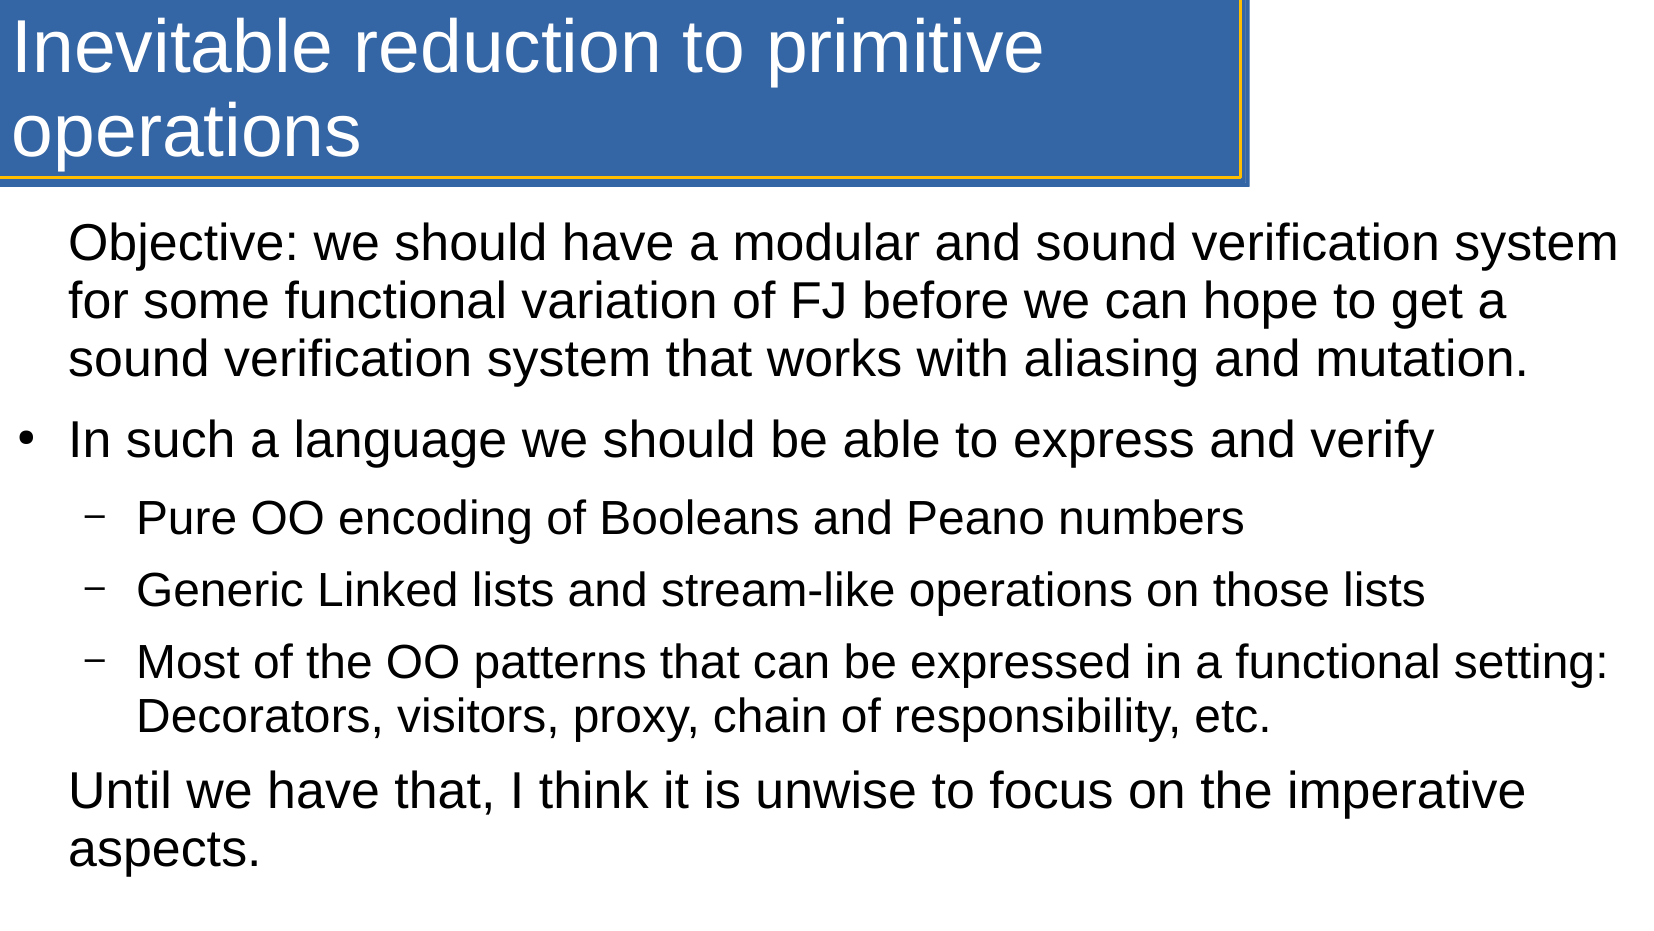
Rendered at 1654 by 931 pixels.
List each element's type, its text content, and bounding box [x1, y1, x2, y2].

title Inevitable reduction to primitive operations [11, 4, 1238, 173]
list Objective: we should have a modular and sound verification system for some functional variation of FJ before we can hope to get a sound verification system that works with aliasing and mutation. In such a language we should be able to express and verify Pure OO encoding of Booleans and Peano numbers Generic Linked lists and stream-like operations on those lists Most of the OO patterns that can be expressed in a functional setting: Decorators, visitors, proxy, chain of responsibility, etc. Until we have that, I think it is unwise to focus on the imperative aspects. [0, 213, 1651, 919]
